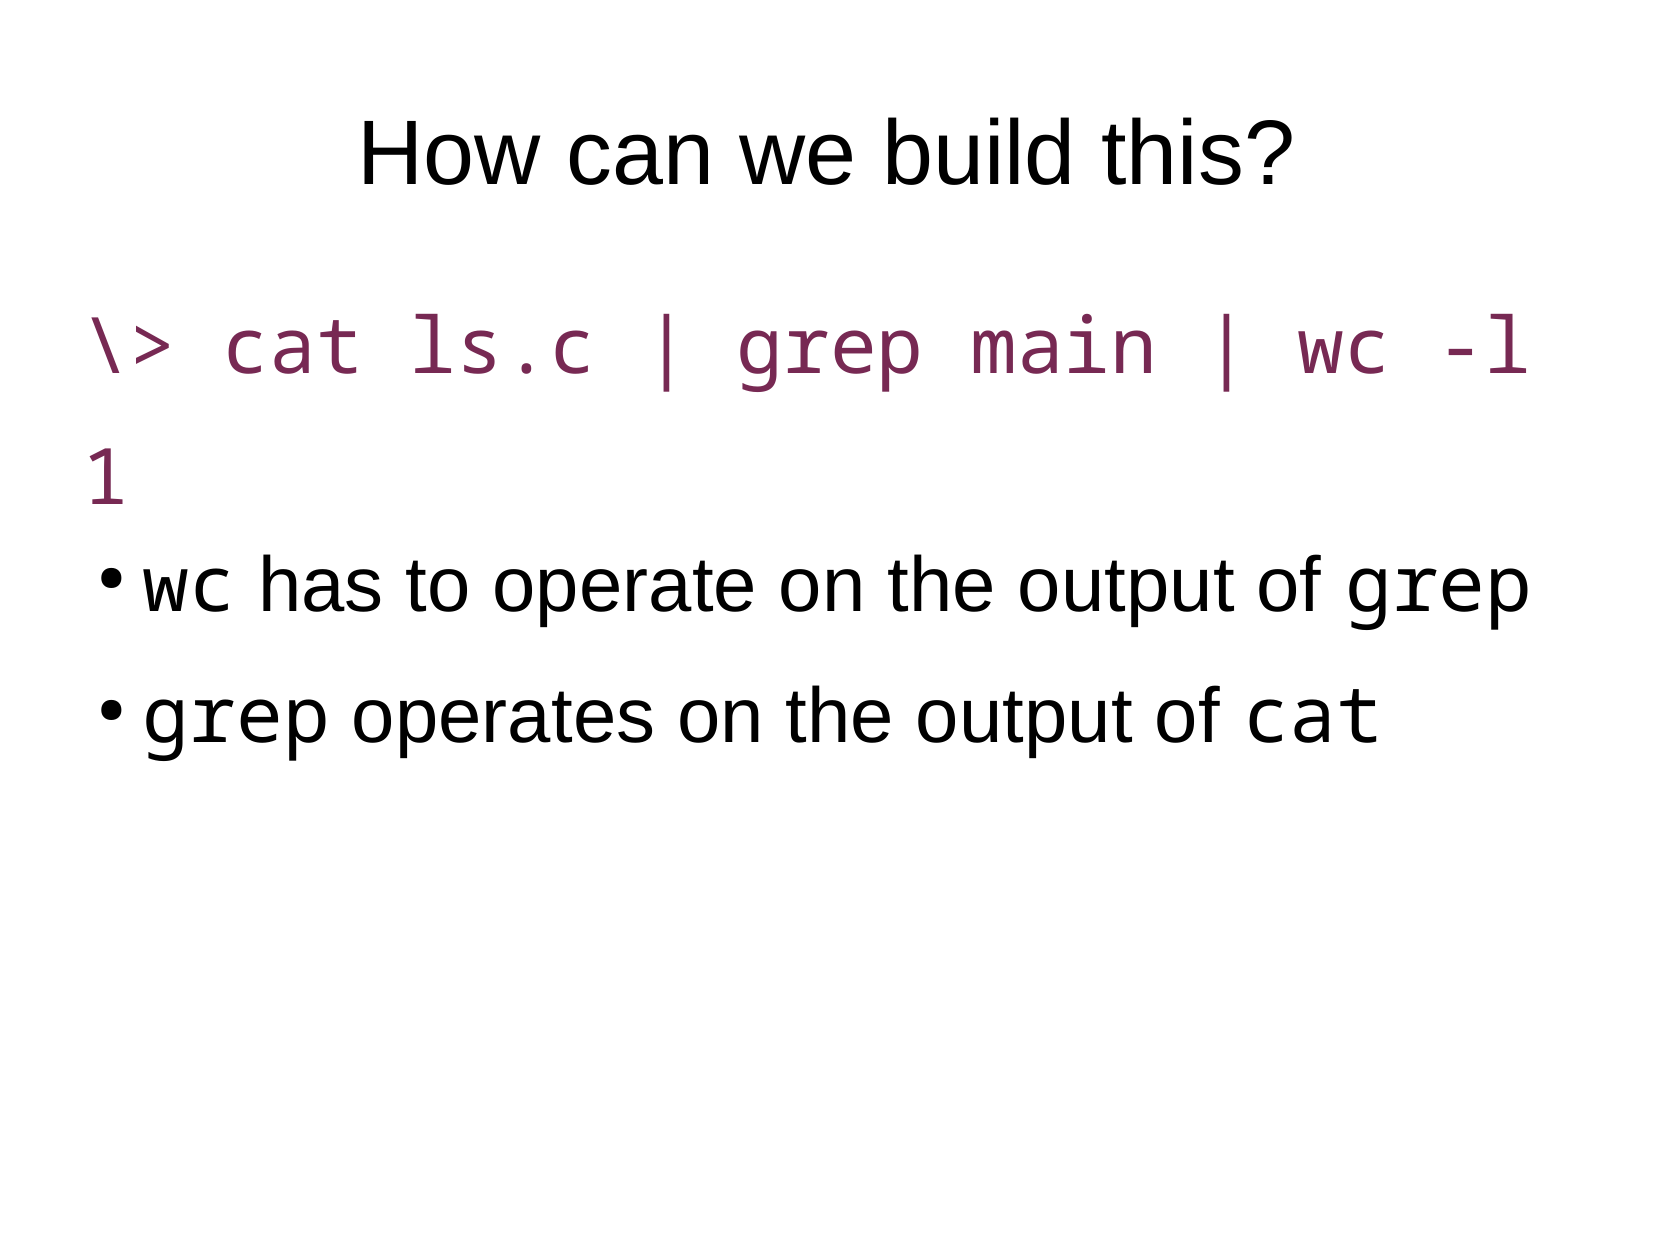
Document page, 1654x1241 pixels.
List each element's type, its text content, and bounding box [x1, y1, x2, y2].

title How can we build this? [82, 49, 1571, 257]
list \> cat ls.c | grep main | wc -l 1 wc has to operate on the output of grep grep operates on the output of cat [82, 290, 1571, 976]
